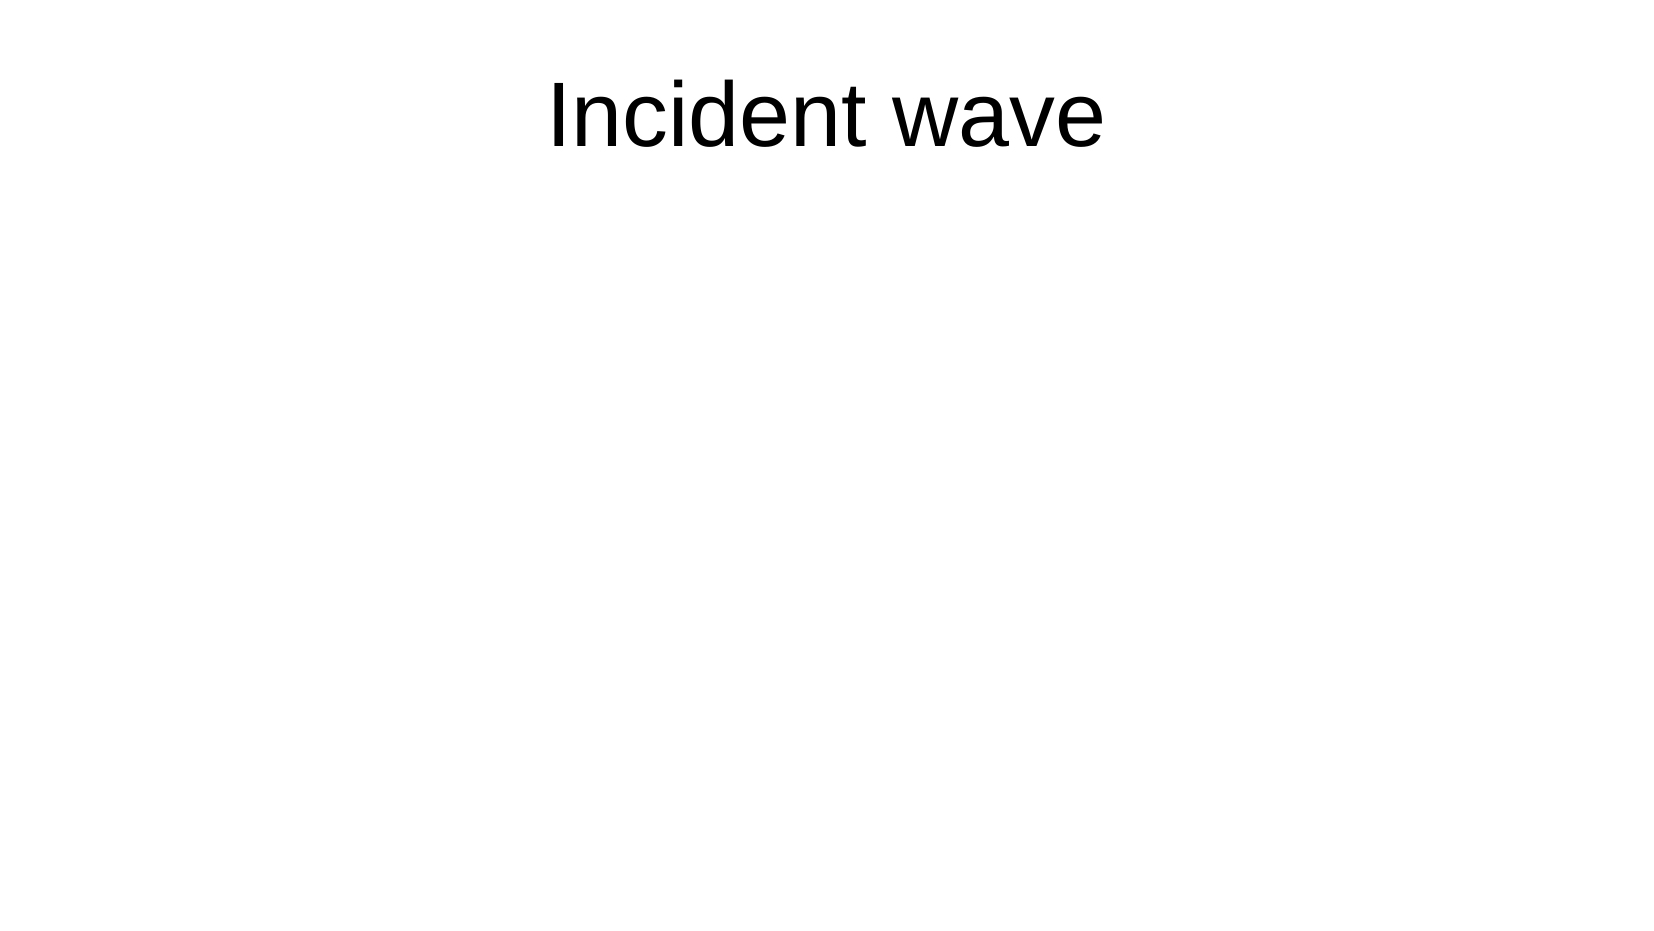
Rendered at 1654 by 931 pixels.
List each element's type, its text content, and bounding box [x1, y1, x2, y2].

title Incident wave [82, 37, 1571, 193]
